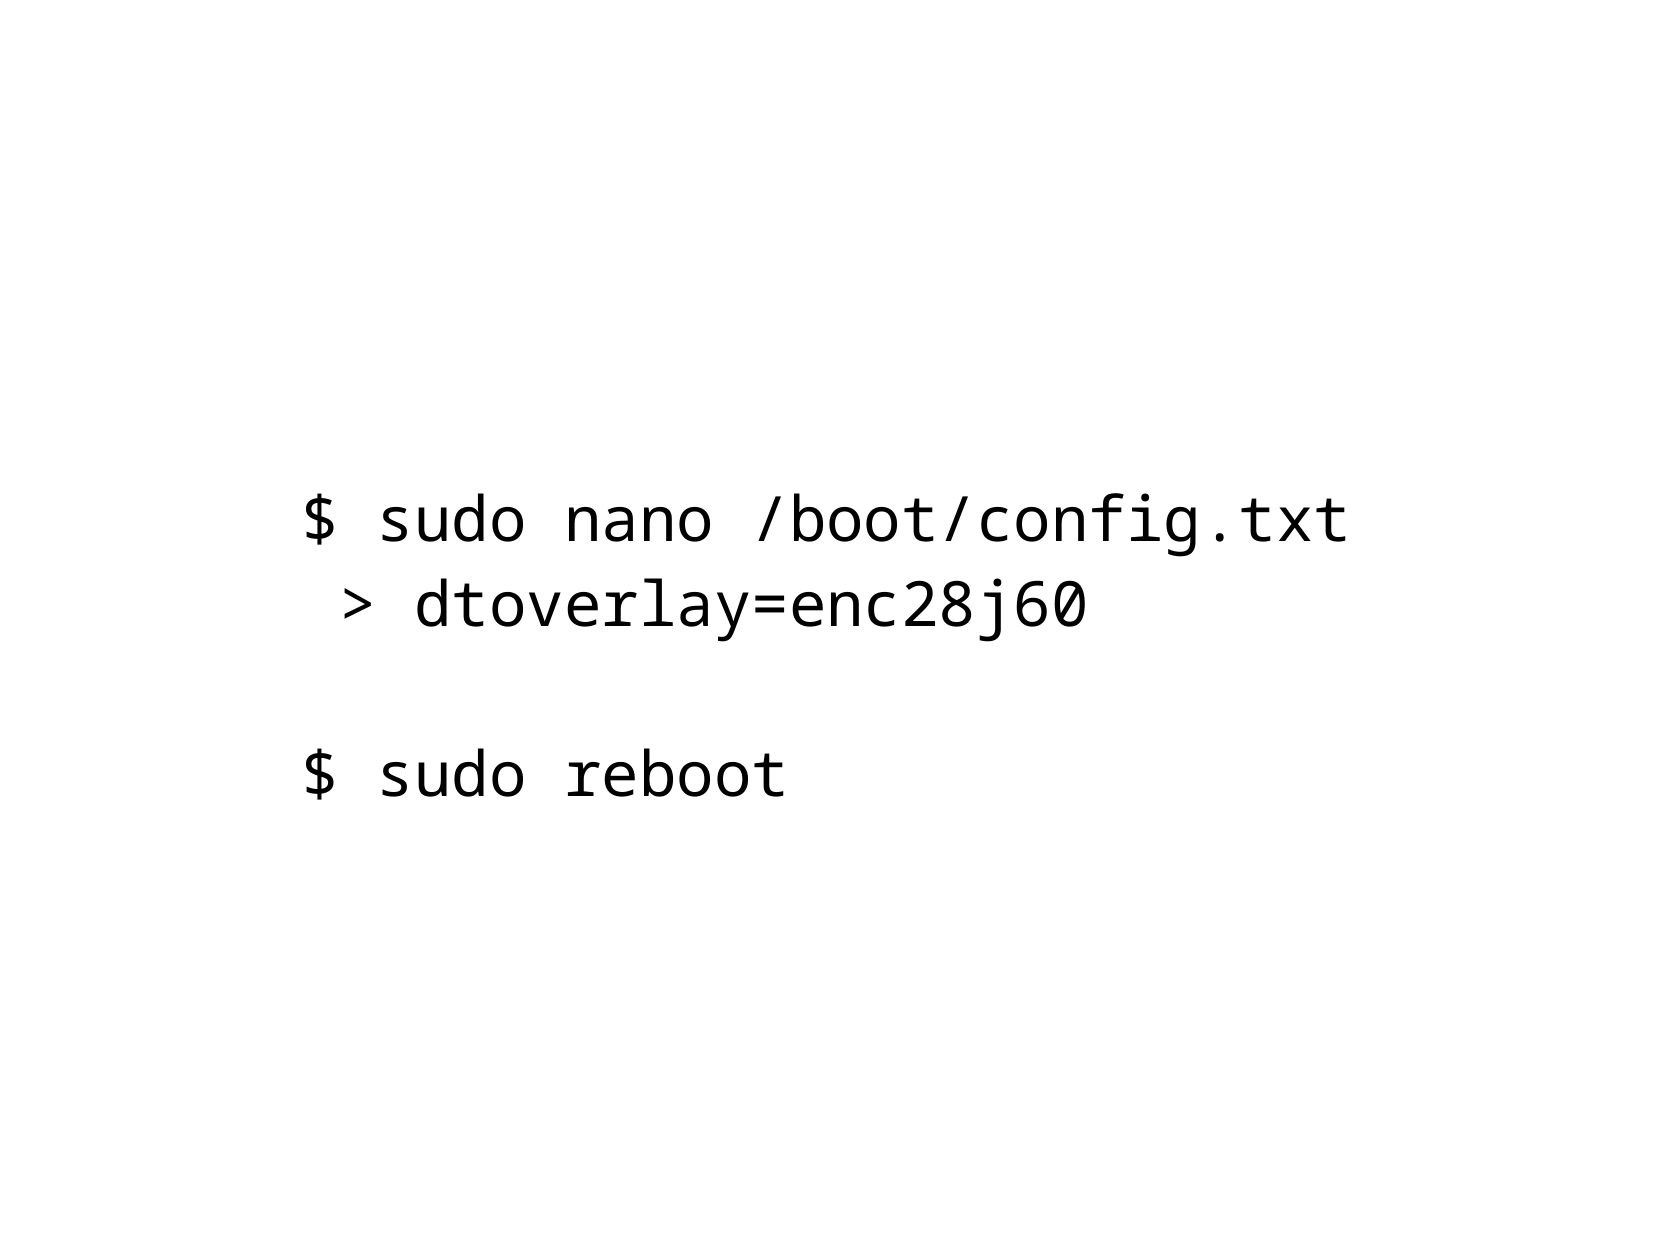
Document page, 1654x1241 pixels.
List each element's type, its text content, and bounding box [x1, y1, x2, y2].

text_box $ sudo nano /boot/config.txt > dtoverlay=enc28j60 $ sudo reboot [286, 467, 1367, 774]
